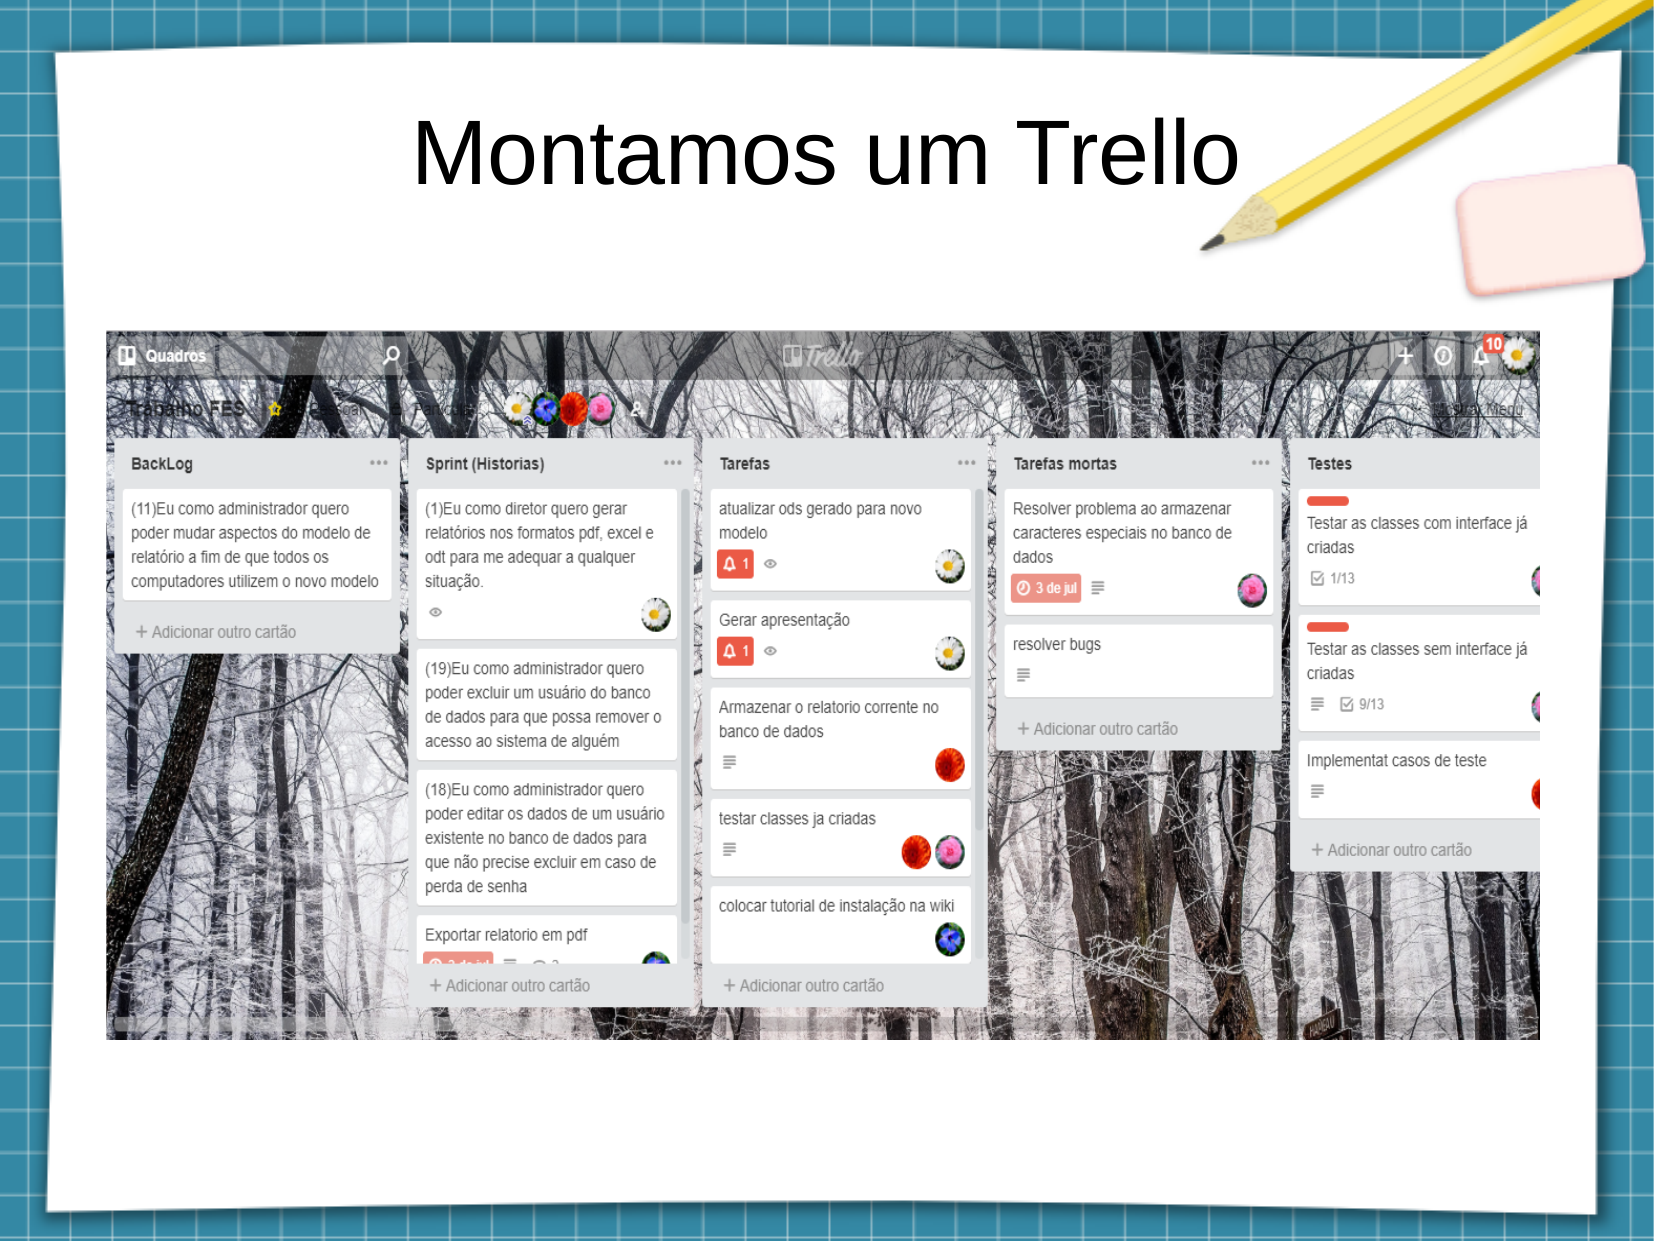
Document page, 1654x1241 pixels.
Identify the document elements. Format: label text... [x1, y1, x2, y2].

title Montamos um Trello [82, 49, 1571, 257]
picture [0, 0, 1654, 1241]
